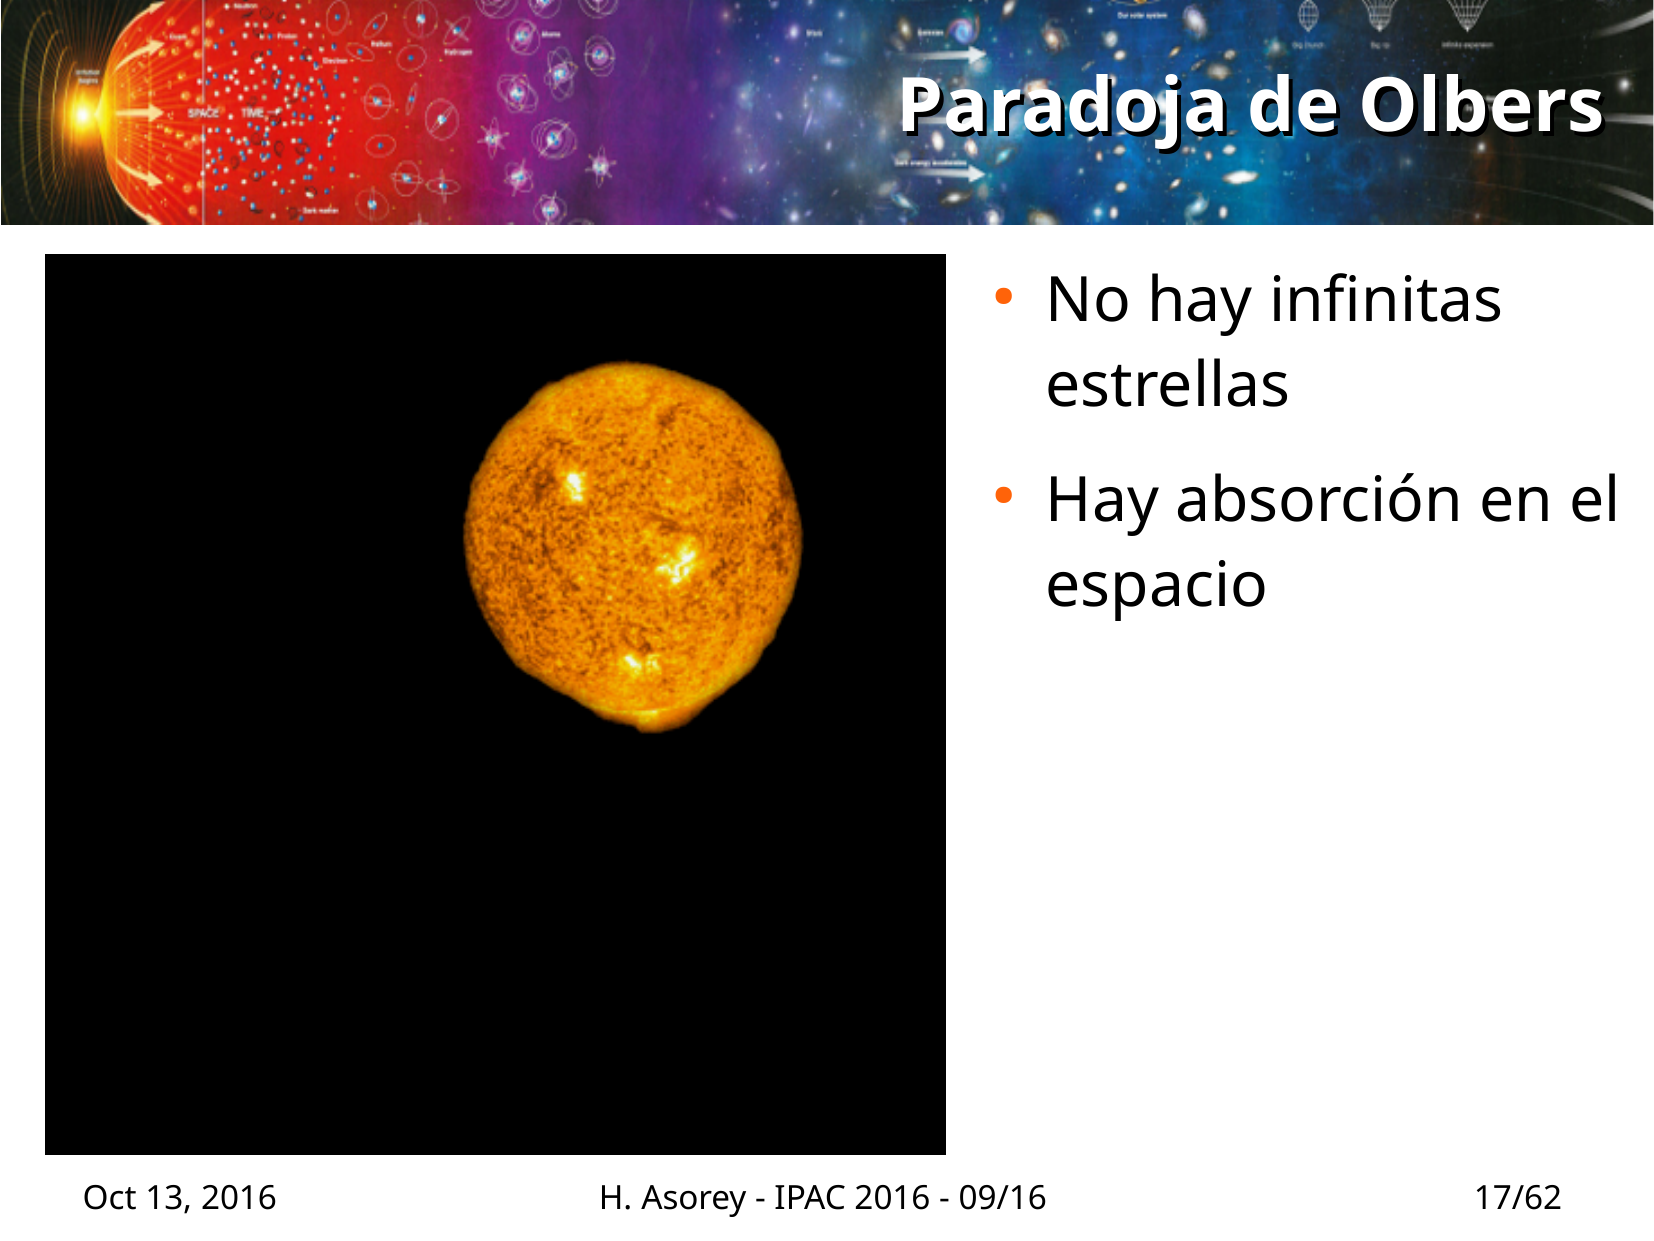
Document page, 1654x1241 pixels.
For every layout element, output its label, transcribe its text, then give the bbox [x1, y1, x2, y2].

picture [1, 0, 1654, 225]
picture [45, 254, 946, 1156]
list No hay infinitas estrellas Hay absorción en el espacio [975, 255, 1636, 1186]
title Paradoja de Olbers [45, 15, 1606, 191]
